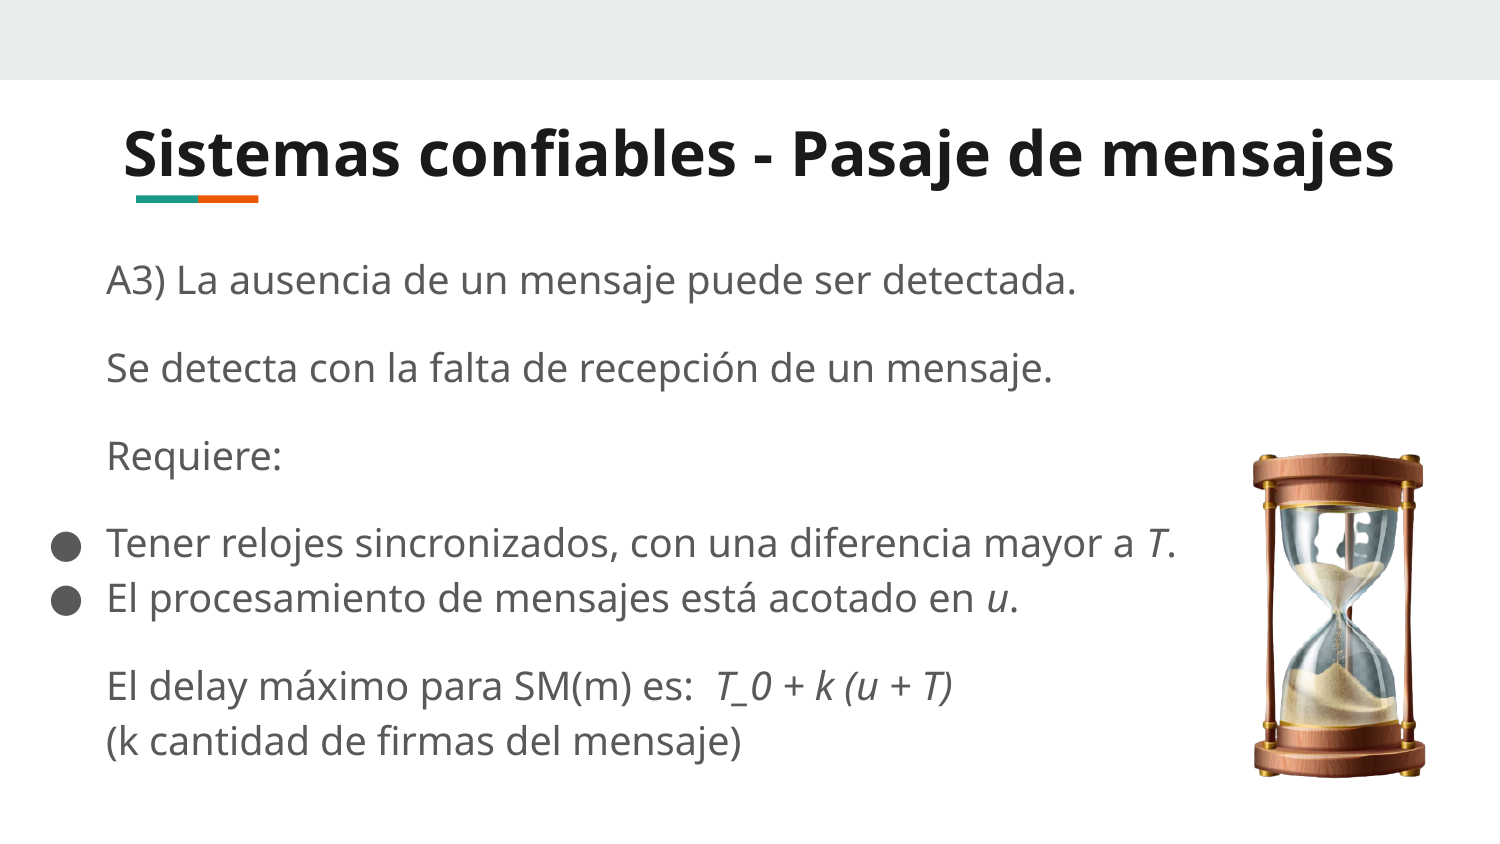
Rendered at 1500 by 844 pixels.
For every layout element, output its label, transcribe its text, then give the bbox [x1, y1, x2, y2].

title Sistemas confiables - Pasaje de mensajes [108, 99, 1500, 188]
picture [1206, 437, 1471, 797]
list A3) La ausencia de un mensaje puede ser detectada. Se detecta con la falta de recepción de un mensaje. Requiere: Tener relojes sincronizados, con una diferencia mayor a T. El procesamiento de mensajes está acotado en u. El delay máximo para SM(m) es: T_0 + k (u + T) (k cantidad de firmas del mensaje) [16, 216, 1484, 810]
